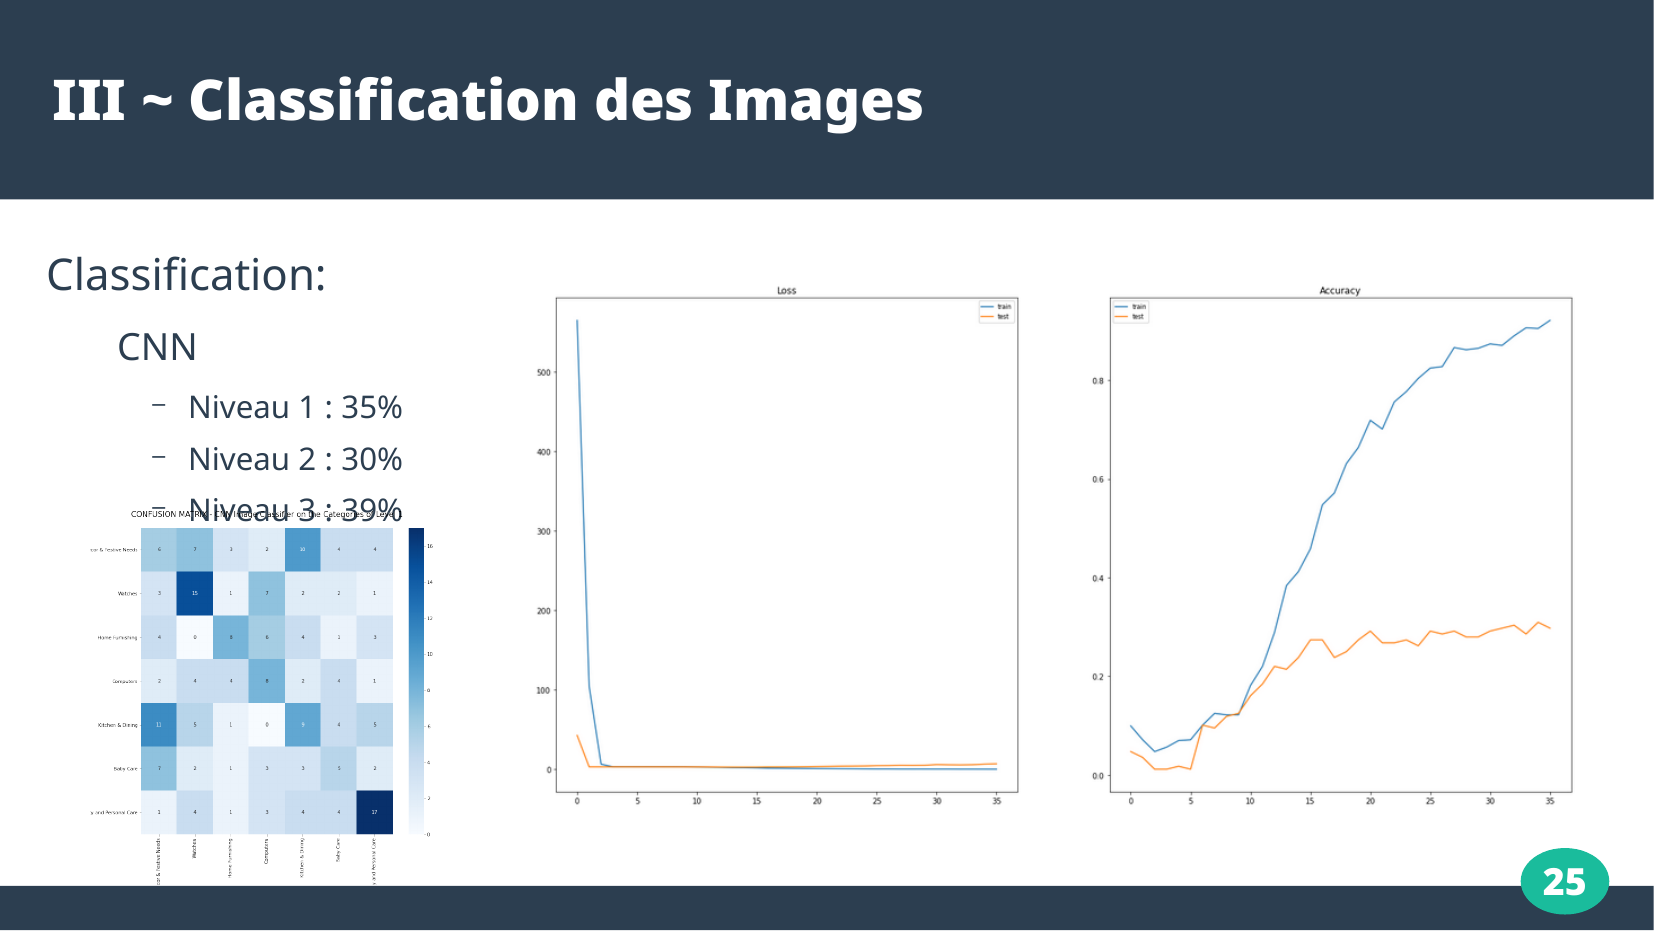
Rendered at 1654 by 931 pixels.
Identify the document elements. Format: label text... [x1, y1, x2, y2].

picture [90, 479, 496, 886]
picture [531, 281, 1576, 811]
list Classification: CNN Niveau 1 : 35% Niveau 2 : 30% Niveau 3 : 39% [0, 243, 1441, 864]
title III ~ Classification des Images [0, 39, 1621, 158]
